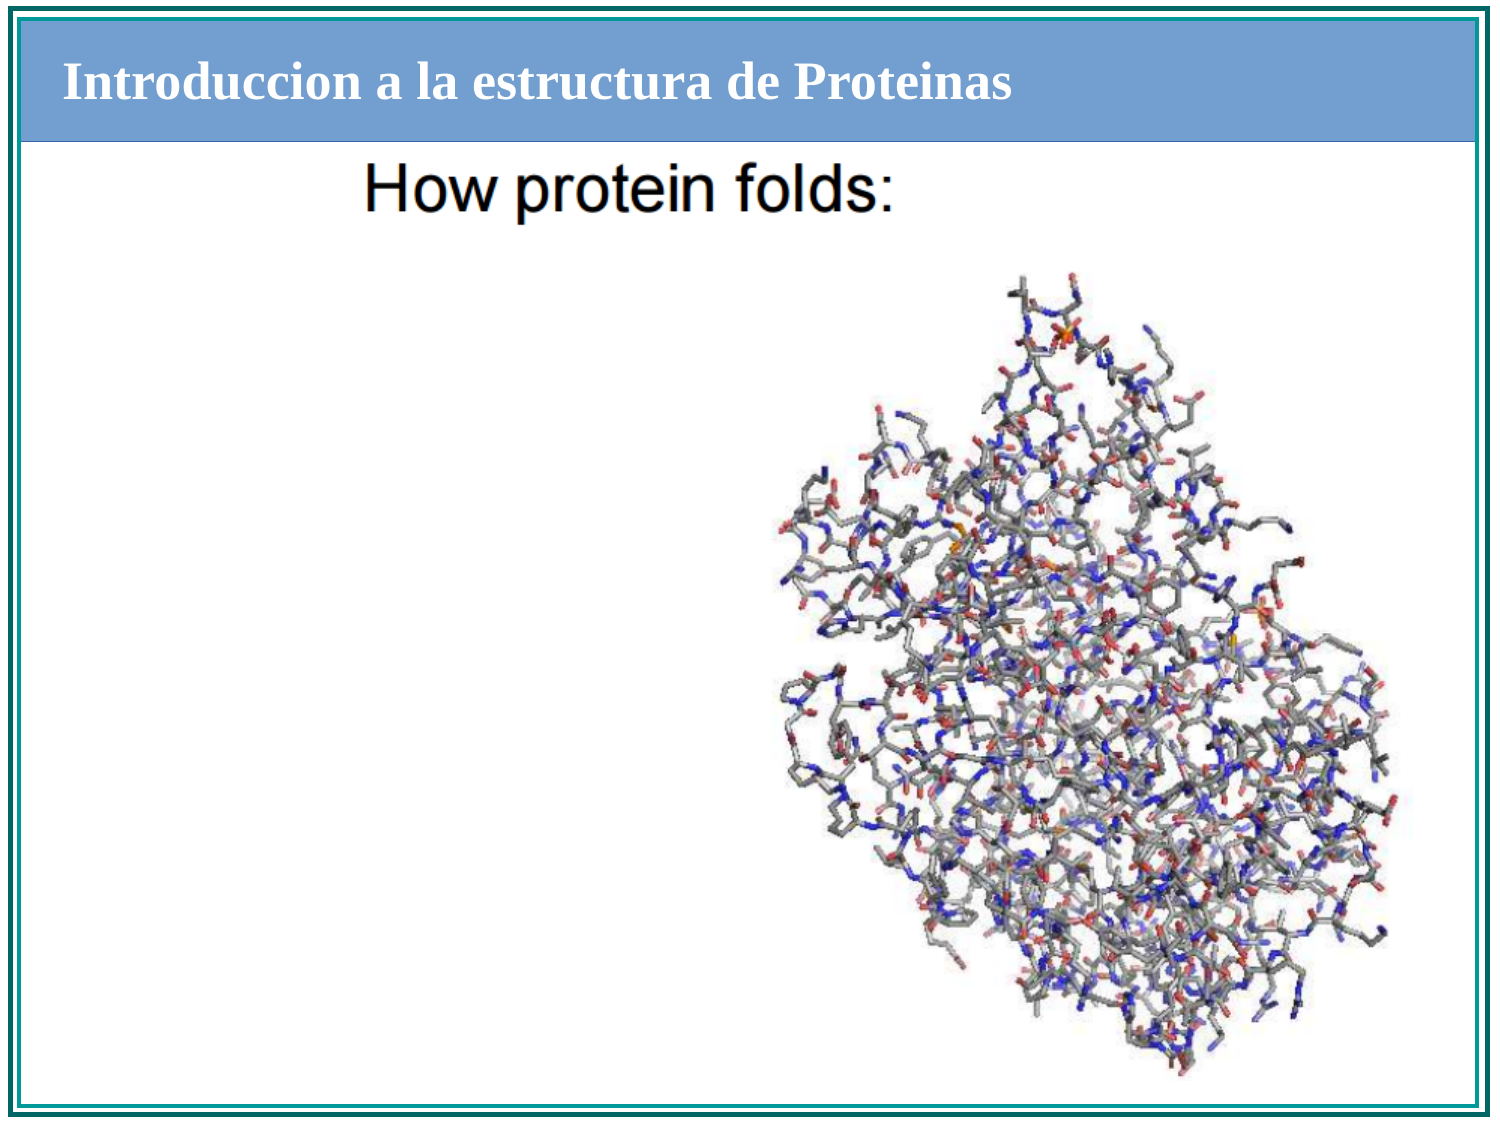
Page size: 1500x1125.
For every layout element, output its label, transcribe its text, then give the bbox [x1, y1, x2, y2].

picture [350, 153, 1453, 1081]
text_box Introduccion a la estructura de Proteinas [47, 38, 1335, 142]
text_box [21, 21, 1475, 142]
